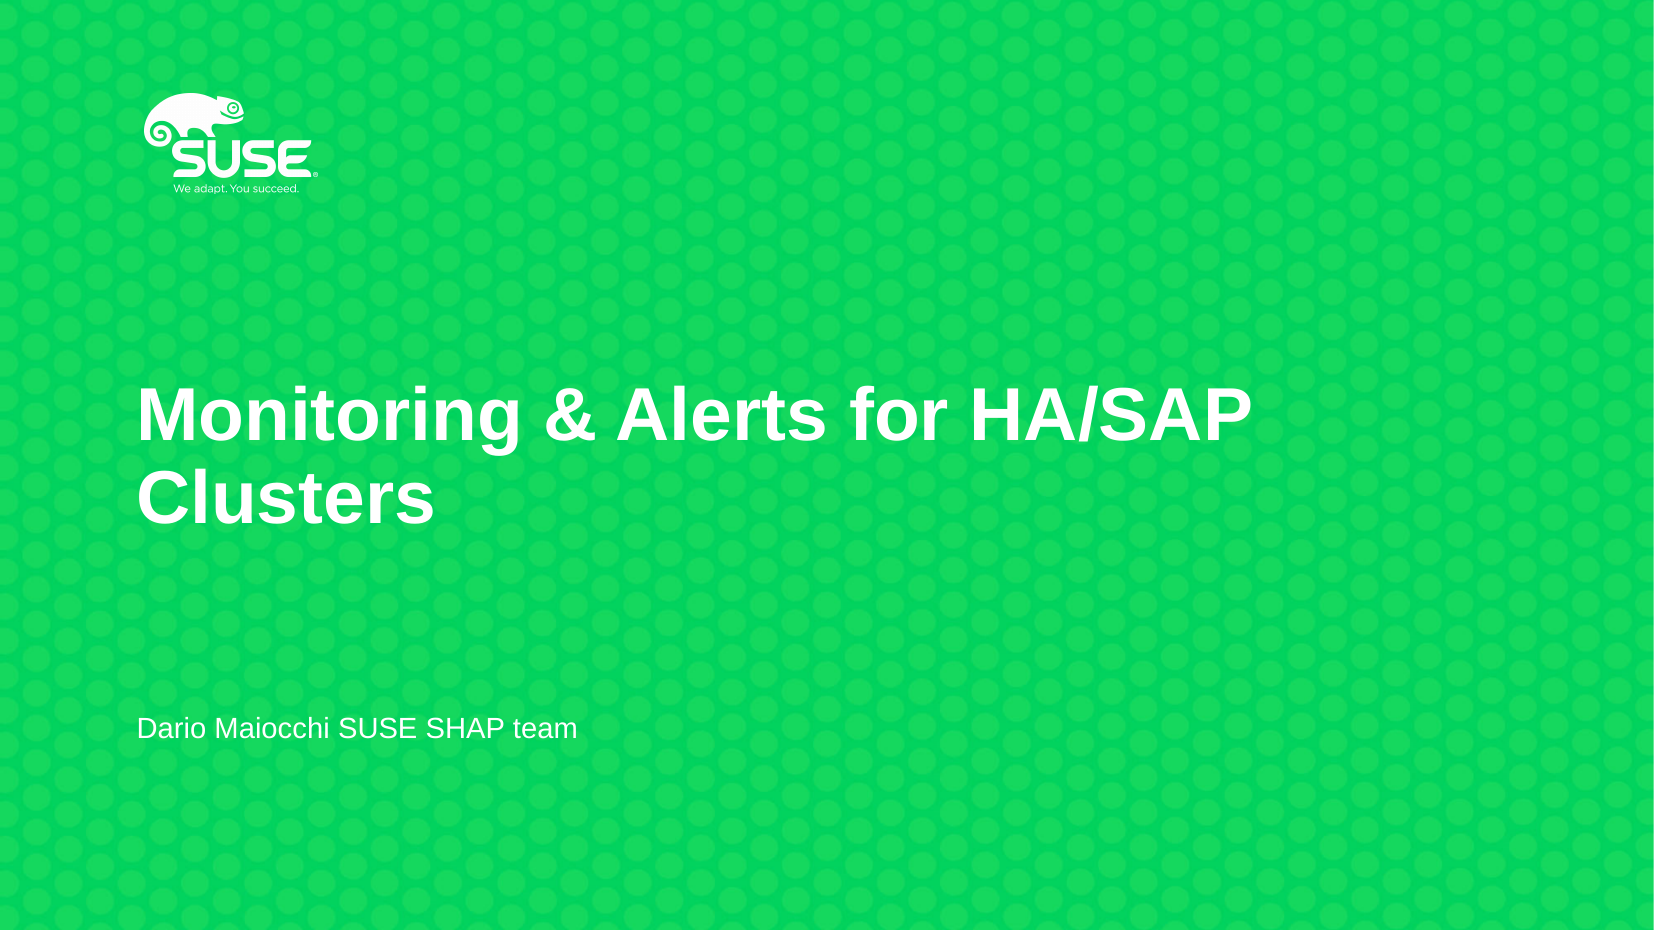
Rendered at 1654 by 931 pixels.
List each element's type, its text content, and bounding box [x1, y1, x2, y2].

picture [0, 0, 1654, 930]
list Dario Maiocchi SUSE SHAP team [121, 704, 879, 925]
title Monitoring & Alerts for HA/SAP Clusters [121, 217, 1531, 541]
